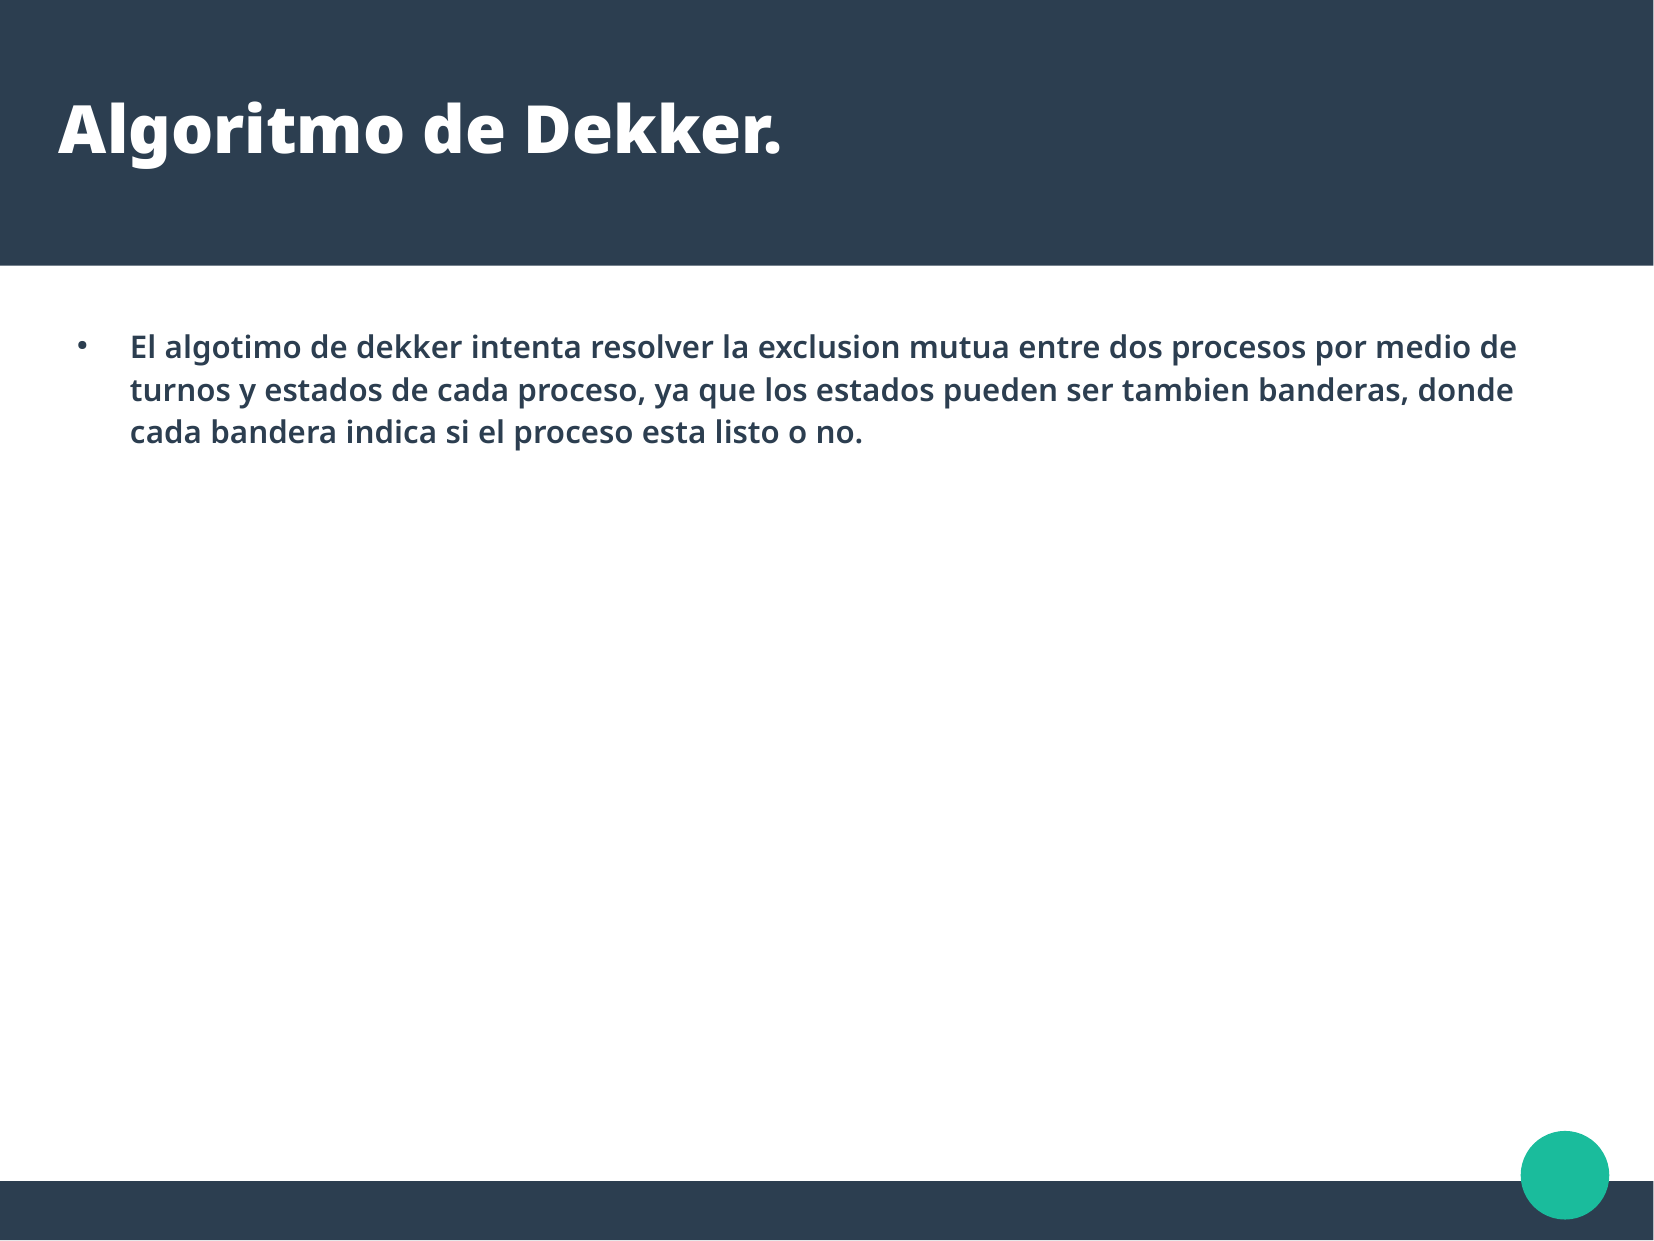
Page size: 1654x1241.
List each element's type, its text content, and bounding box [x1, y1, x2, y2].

list El algotimo de dekker intenta resolver la exclusion mutua entre dos procesos por medio de turnos y estados de cada proceso, ya que los estados pueden ser tambien banderas, donde cada bandera indica si el proceso esta listo o no. [59, 324, 1595, 1152]
title Algoritmo de Dekker. [59, 49, 1595, 207]
